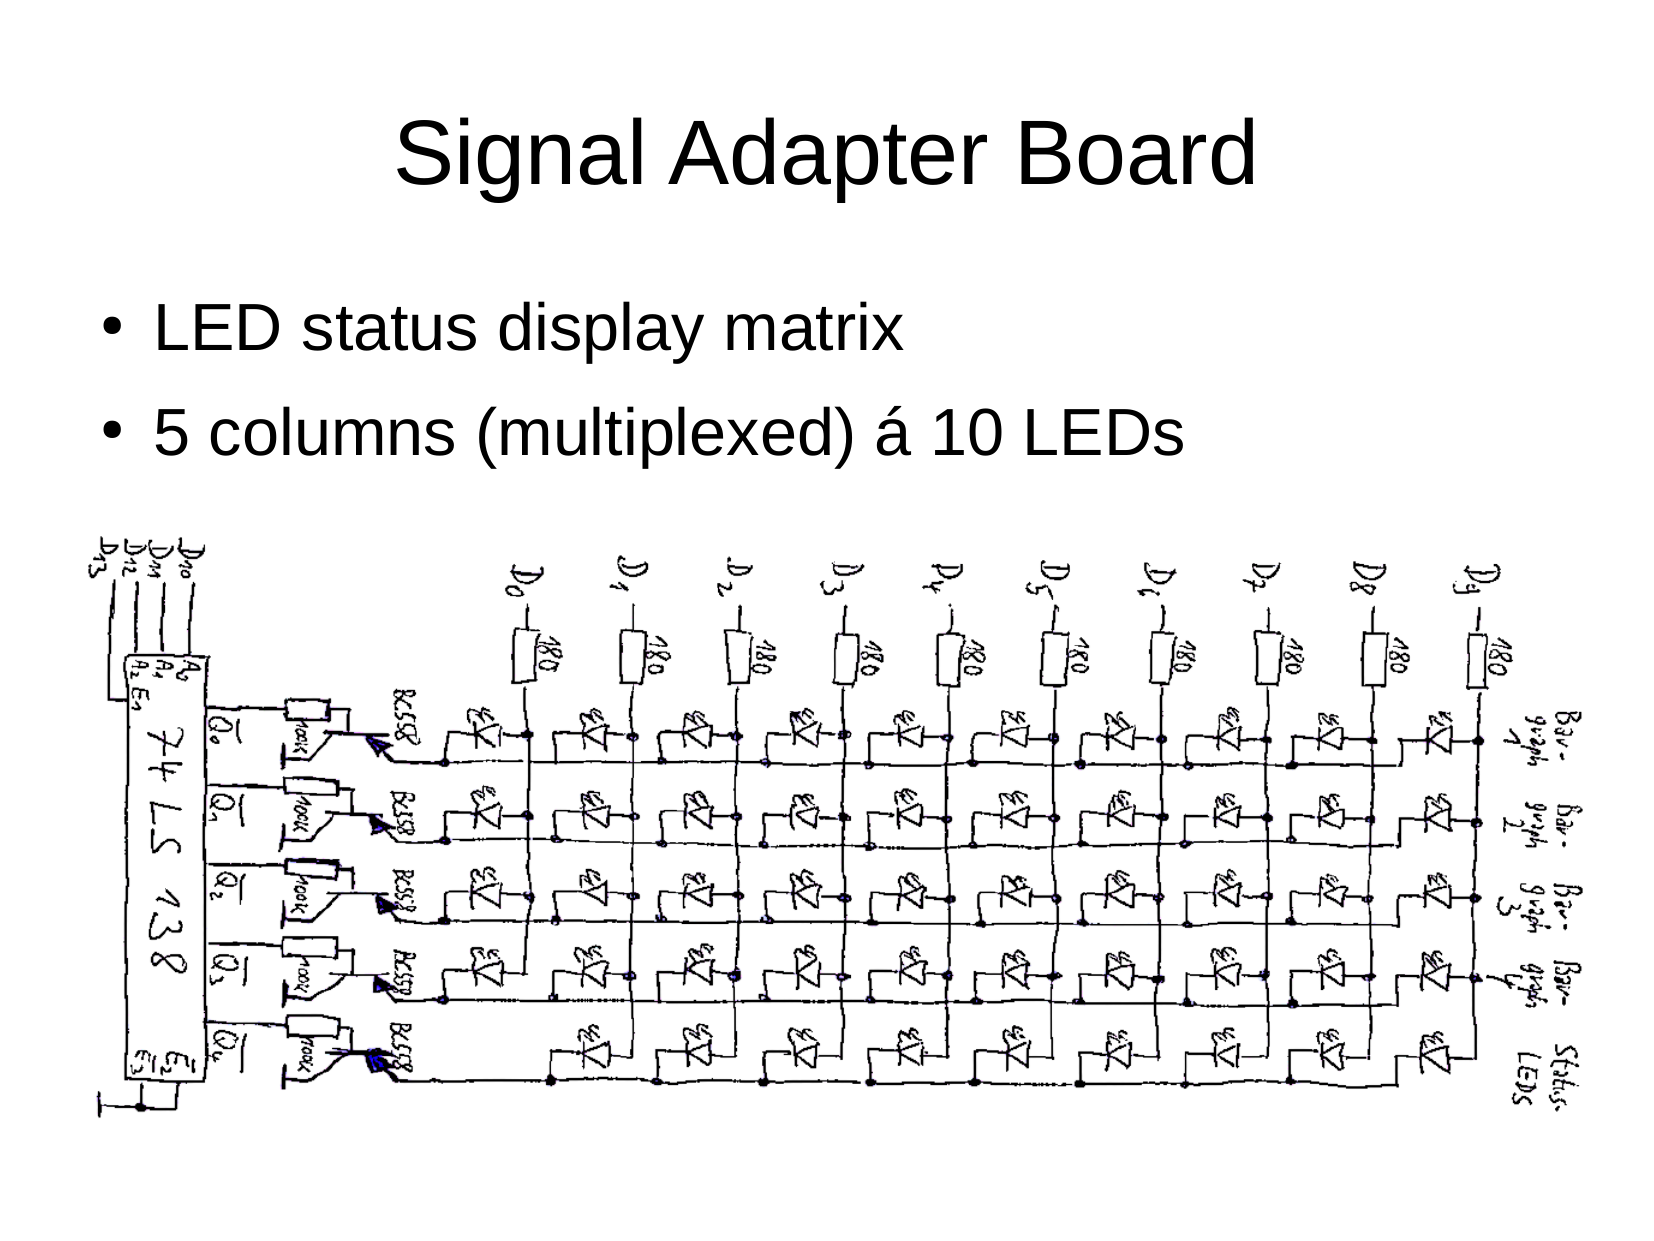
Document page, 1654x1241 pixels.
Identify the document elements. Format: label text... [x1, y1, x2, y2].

list LED status display matrix 5 columns (multiplexed) á 10 LEDs [82, 290, 1571, 531]
picture [82, 531, 1587, 1123]
title Signal Adapter Board [82, 49, 1571, 257]
